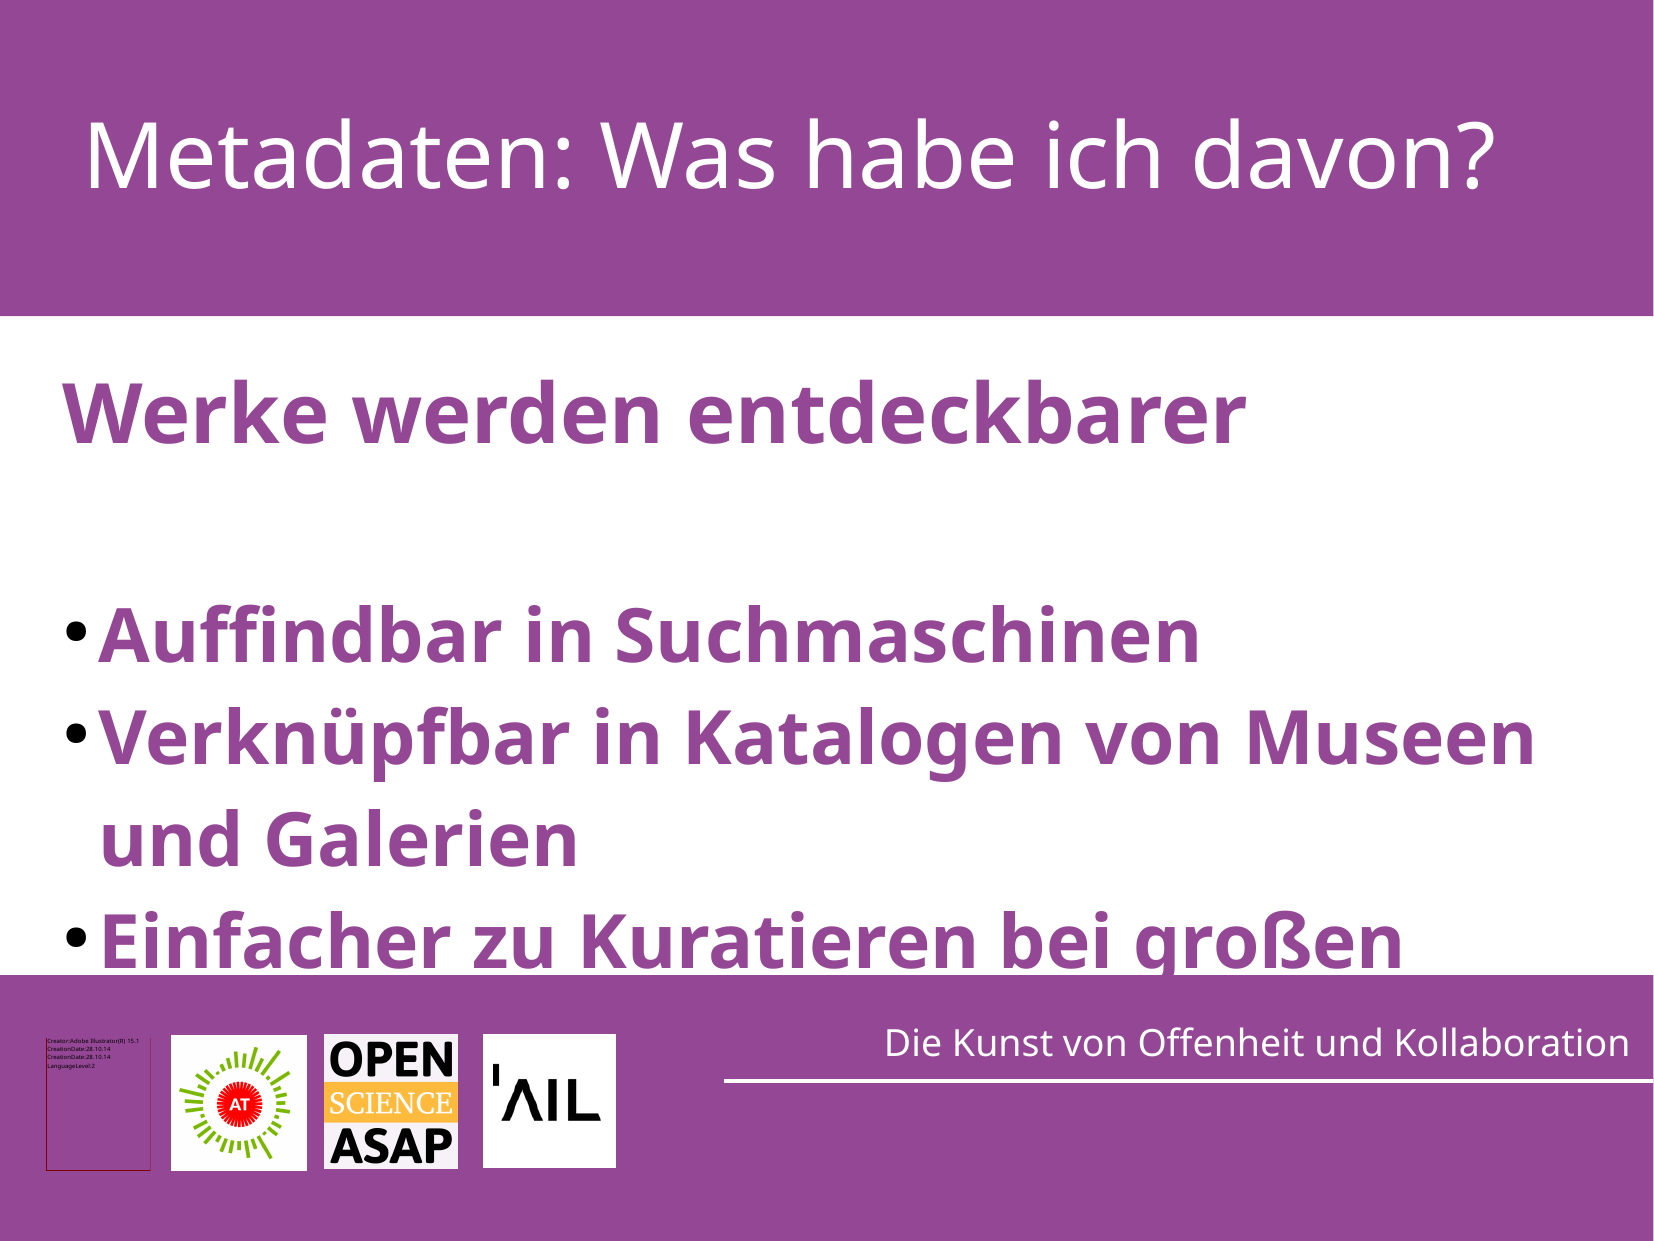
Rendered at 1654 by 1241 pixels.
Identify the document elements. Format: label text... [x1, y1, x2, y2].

picture [324, 1034, 458, 1169]
text_box Die Kunst von Offenheit und Kollaboration [869, 1009, 1624, 1067]
text_box Werke werden entdeckbarer Auffindbar in Suchmaschinen Verknüpfbar in Katalogen von Museen und Galerien Einfacher zu Kuratieren bei großen Sammlungen [48, 347, 1594, 971]
picture [45, 1039, 151, 1171]
title Metadaten: Was habe ich davon? [82, 49, 1571, 257]
picture [171, 1035, 307, 1171]
picture [483, 1034, 616, 1168]
text_box [0, 0, 1654, 1241]
